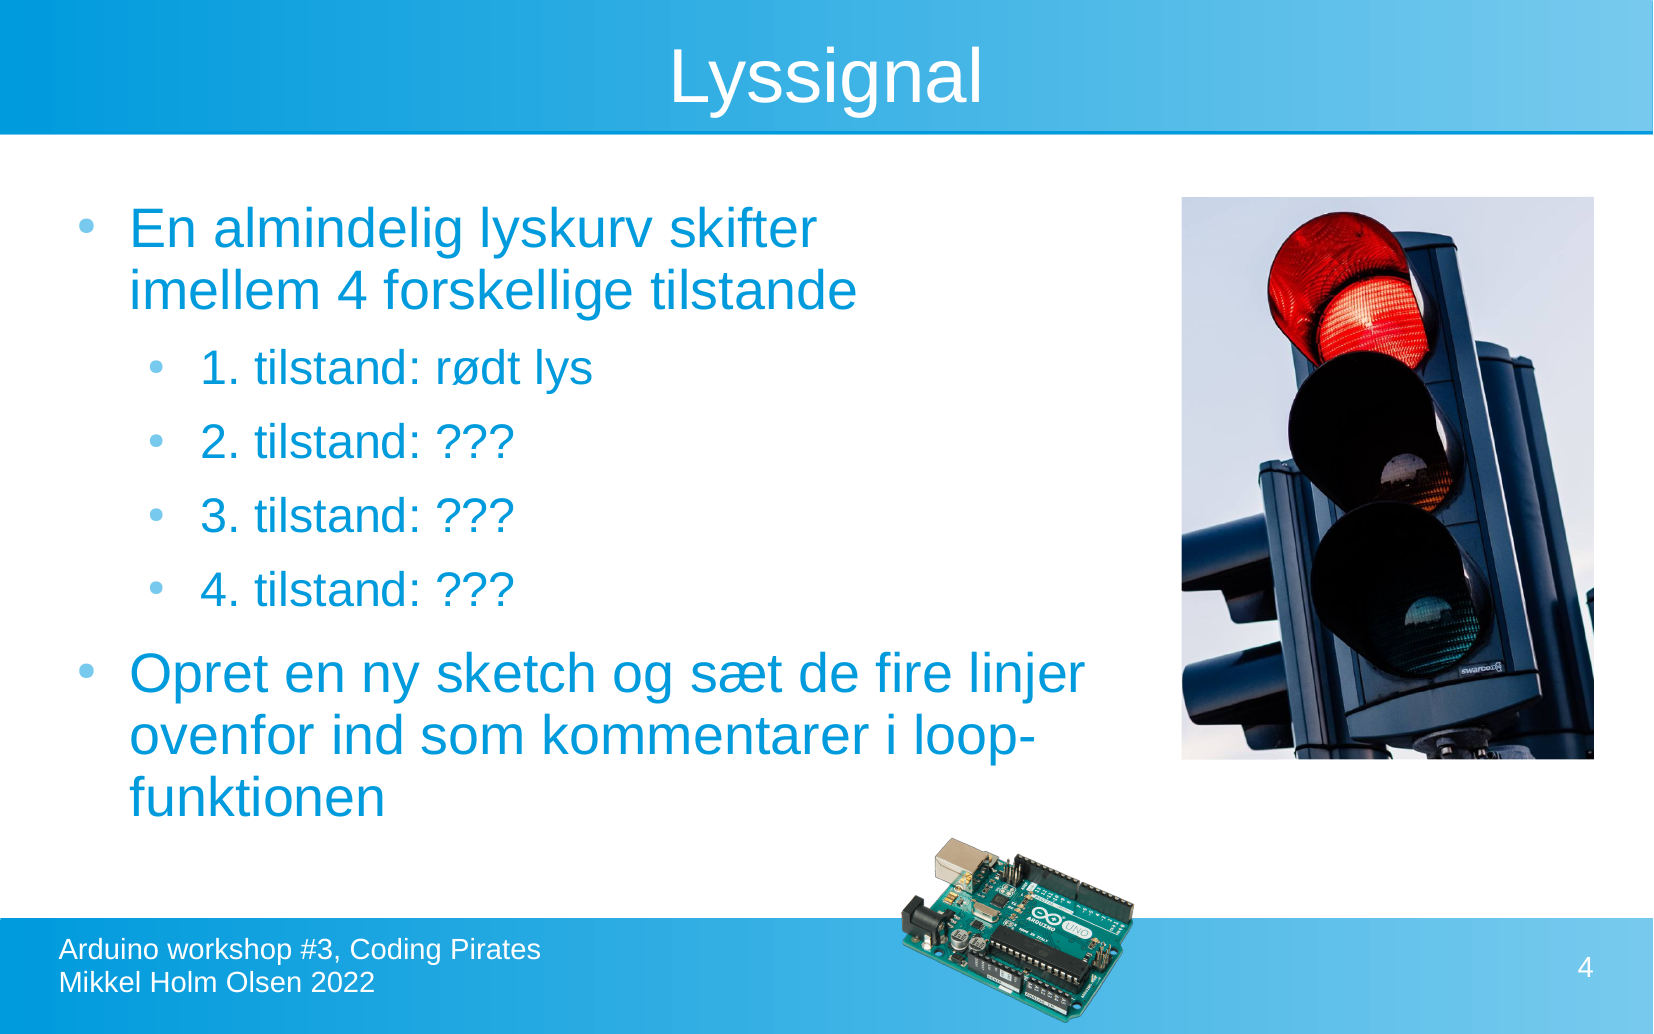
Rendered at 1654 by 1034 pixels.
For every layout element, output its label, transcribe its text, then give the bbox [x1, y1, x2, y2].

title Lyssignal [58, 32, 1594, 120]
list En almindelig lyskurv skifter imellem 4 forskellige tilstande 1. tilstand: rødt lys 2. tilstand: ??? 3. tilstand: ??? 4. tilstand: ??? Opret en ny sketch og sæt de fire linjer ovenfor ind som kommentarer i loop- funktionen [58, 196, 1594, 854]
picture [1181, 196, 1594, 760]
picture [900, 854, 1138, 1024]
